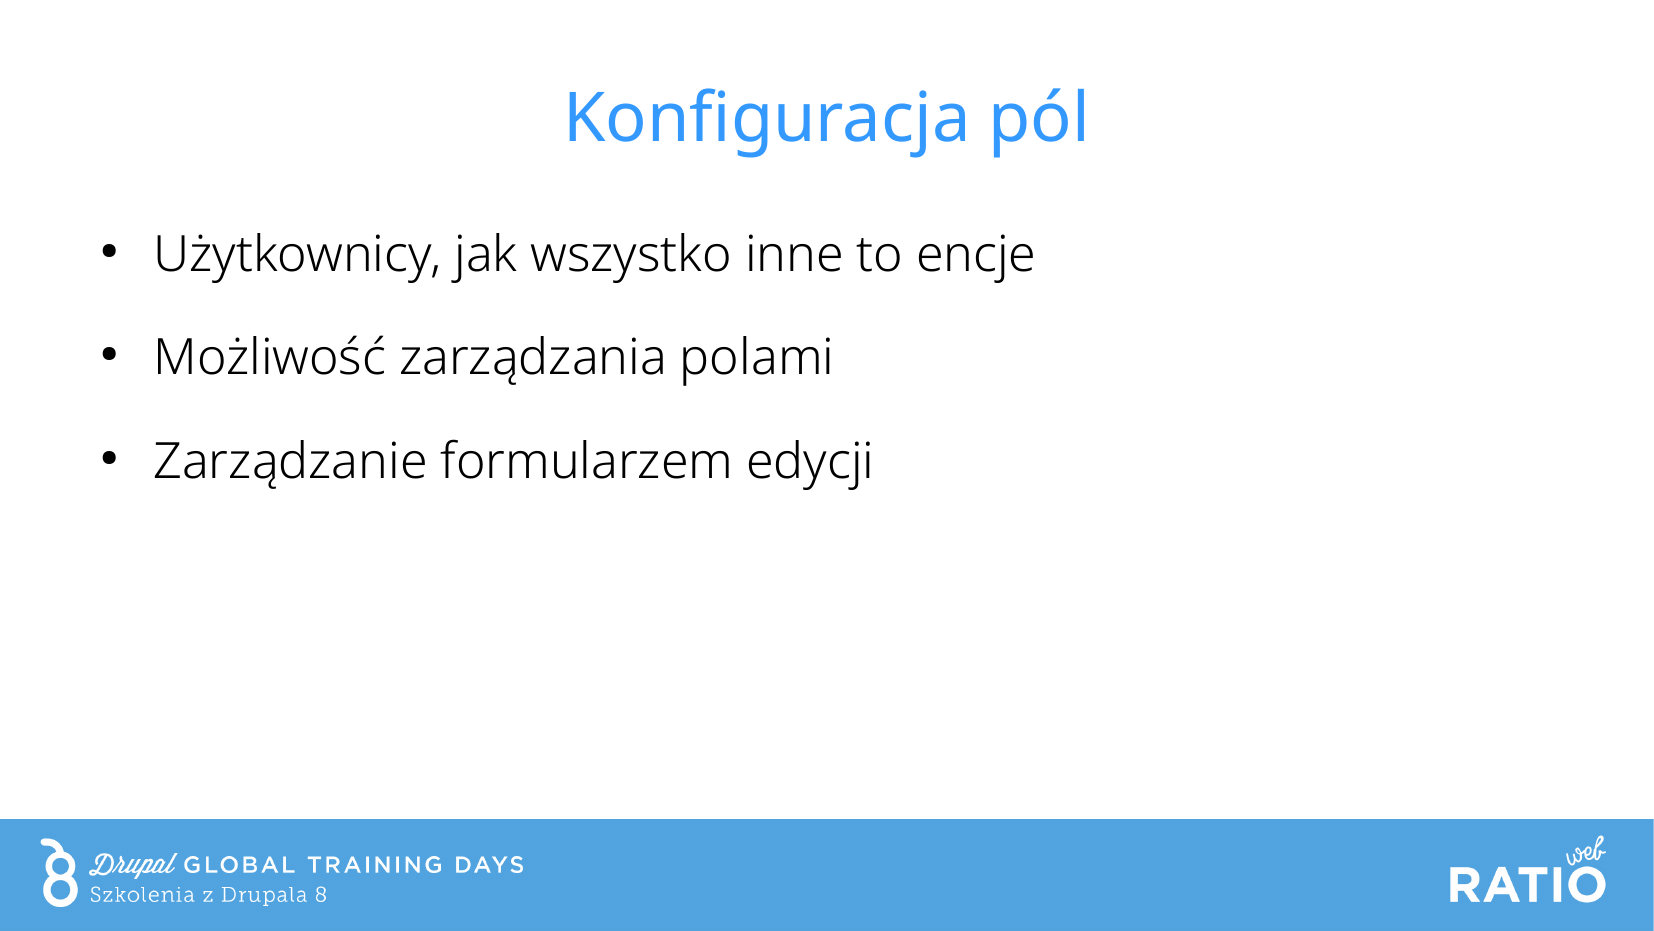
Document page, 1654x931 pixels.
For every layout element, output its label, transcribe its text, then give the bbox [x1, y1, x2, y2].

picture [0, 0, 1654, 931]
title Konfiguracja pól [82, 37, 1571, 193]
list Użytkownicy, jak wszystko inne to encje Możliwość zarządzania polami Zarządzanie formularzem edycji [82, 217, 1571, 758]
